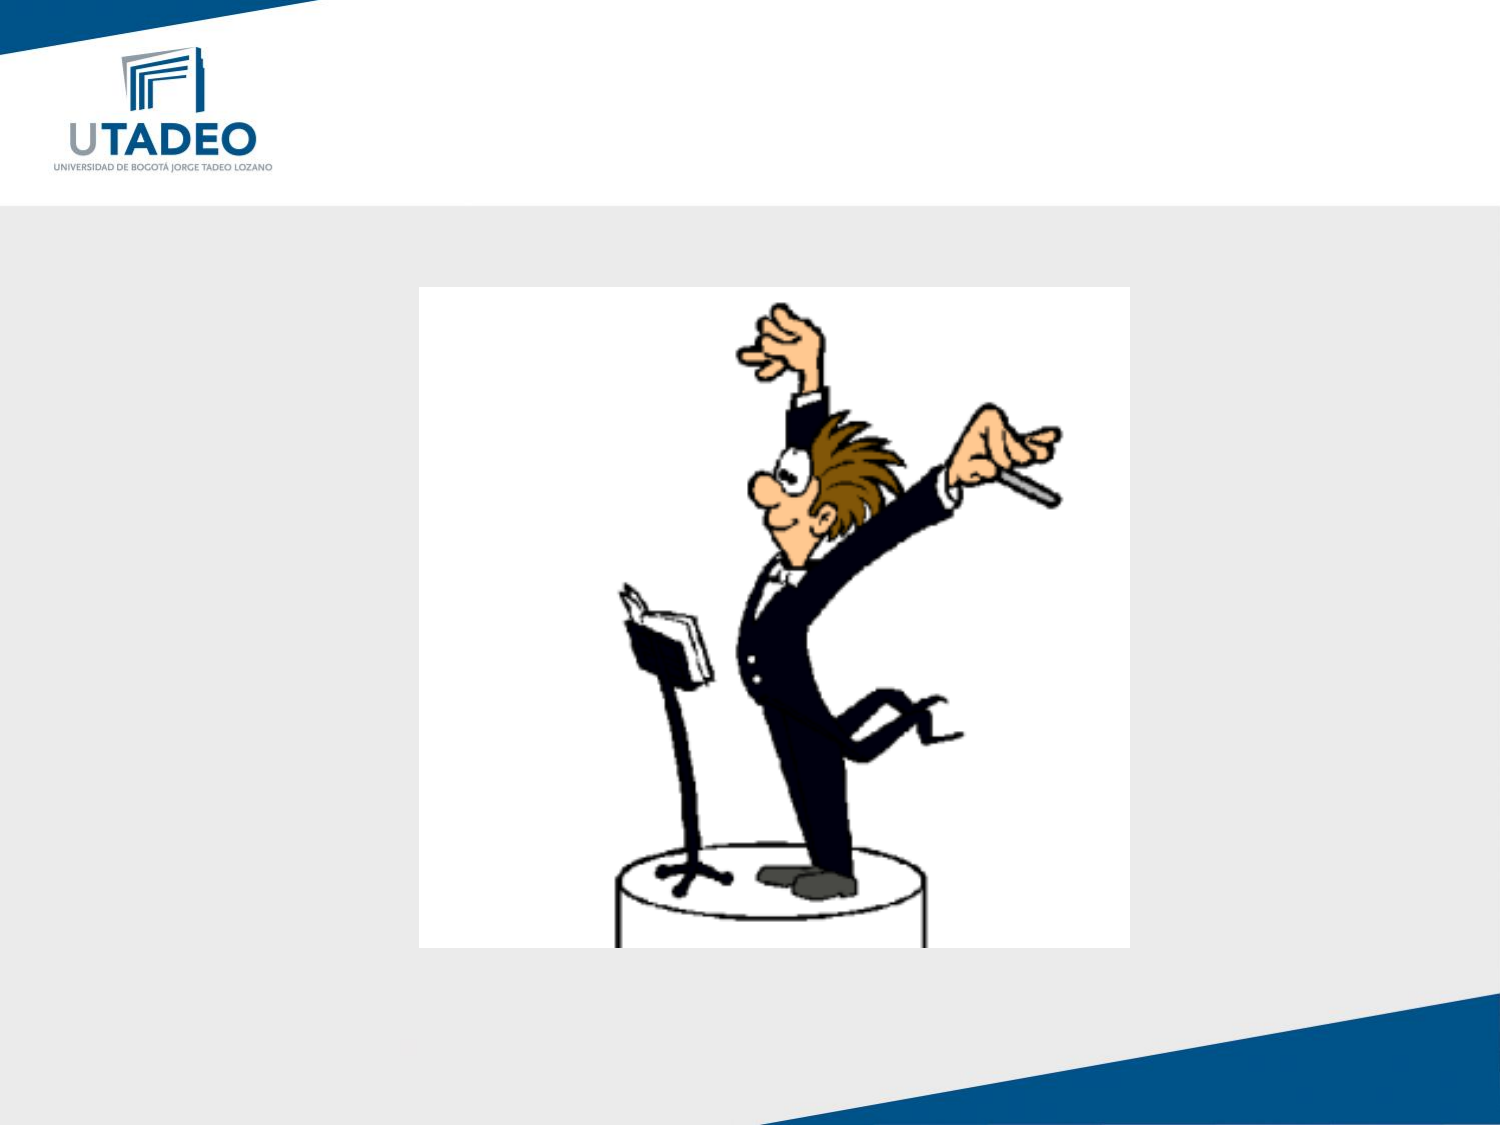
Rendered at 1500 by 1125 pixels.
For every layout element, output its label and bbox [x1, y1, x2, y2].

picture [419, 287, 1130, 948]
